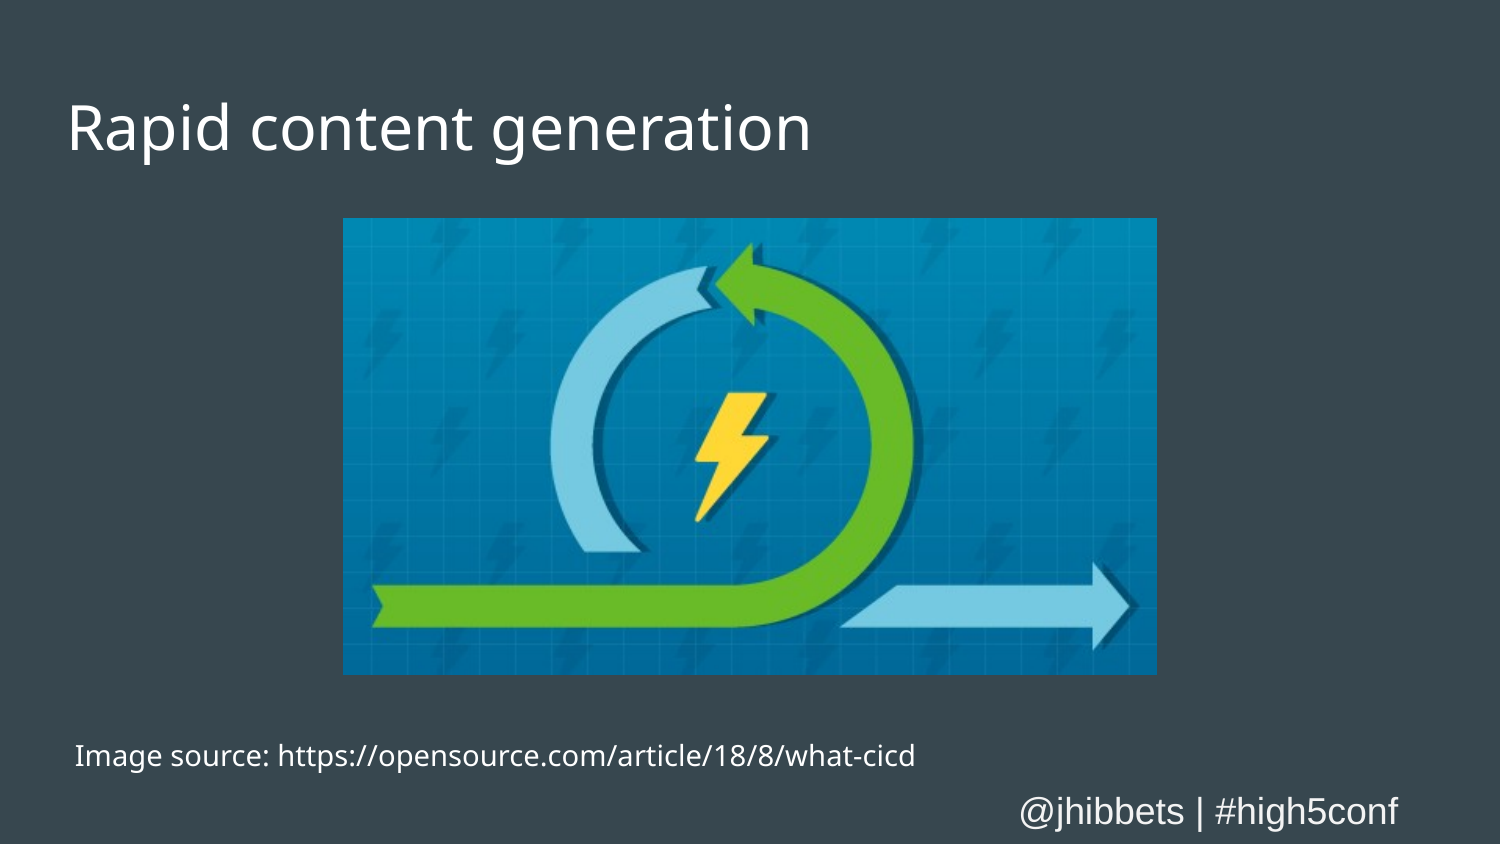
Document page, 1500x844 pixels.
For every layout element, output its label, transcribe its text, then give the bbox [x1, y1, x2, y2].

title Rapid content generation [51, 72, 1449, 167]
text_box Image source: https://opensource.com/article/18/8/what-cicd [59, 722, 1360, 769]
picture [694, 391, 769, 523]
picture [550, 267, 711, 552]
picture [372, 243, 915, 628]
picture [841, 563, 1129, 649]
